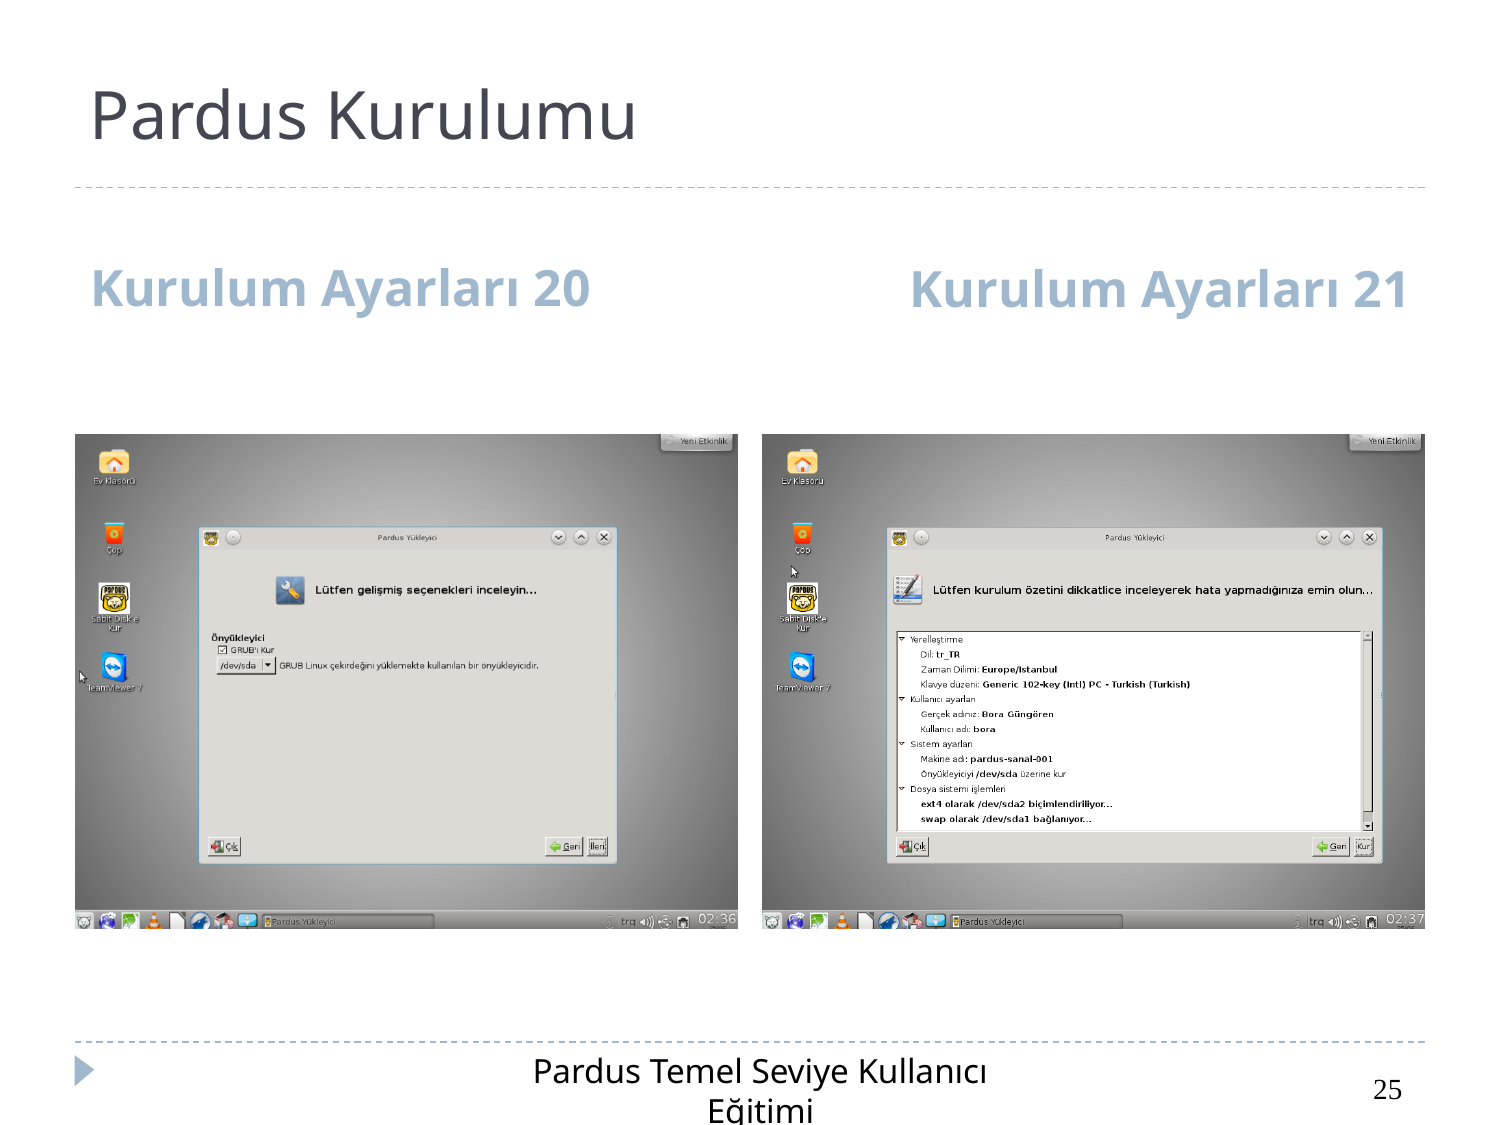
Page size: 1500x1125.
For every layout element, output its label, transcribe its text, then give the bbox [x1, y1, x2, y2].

title Pardus Kurulumu [75, 37, 1425, 188]
list Kurulum Ayarları 21 [762, 212, 1426, 325]
picture [762, 434, 1425, 929]
picture [75, 434, 738, 929]
list Kurulum Ayarları 20 [75, 210, 738, 324]
